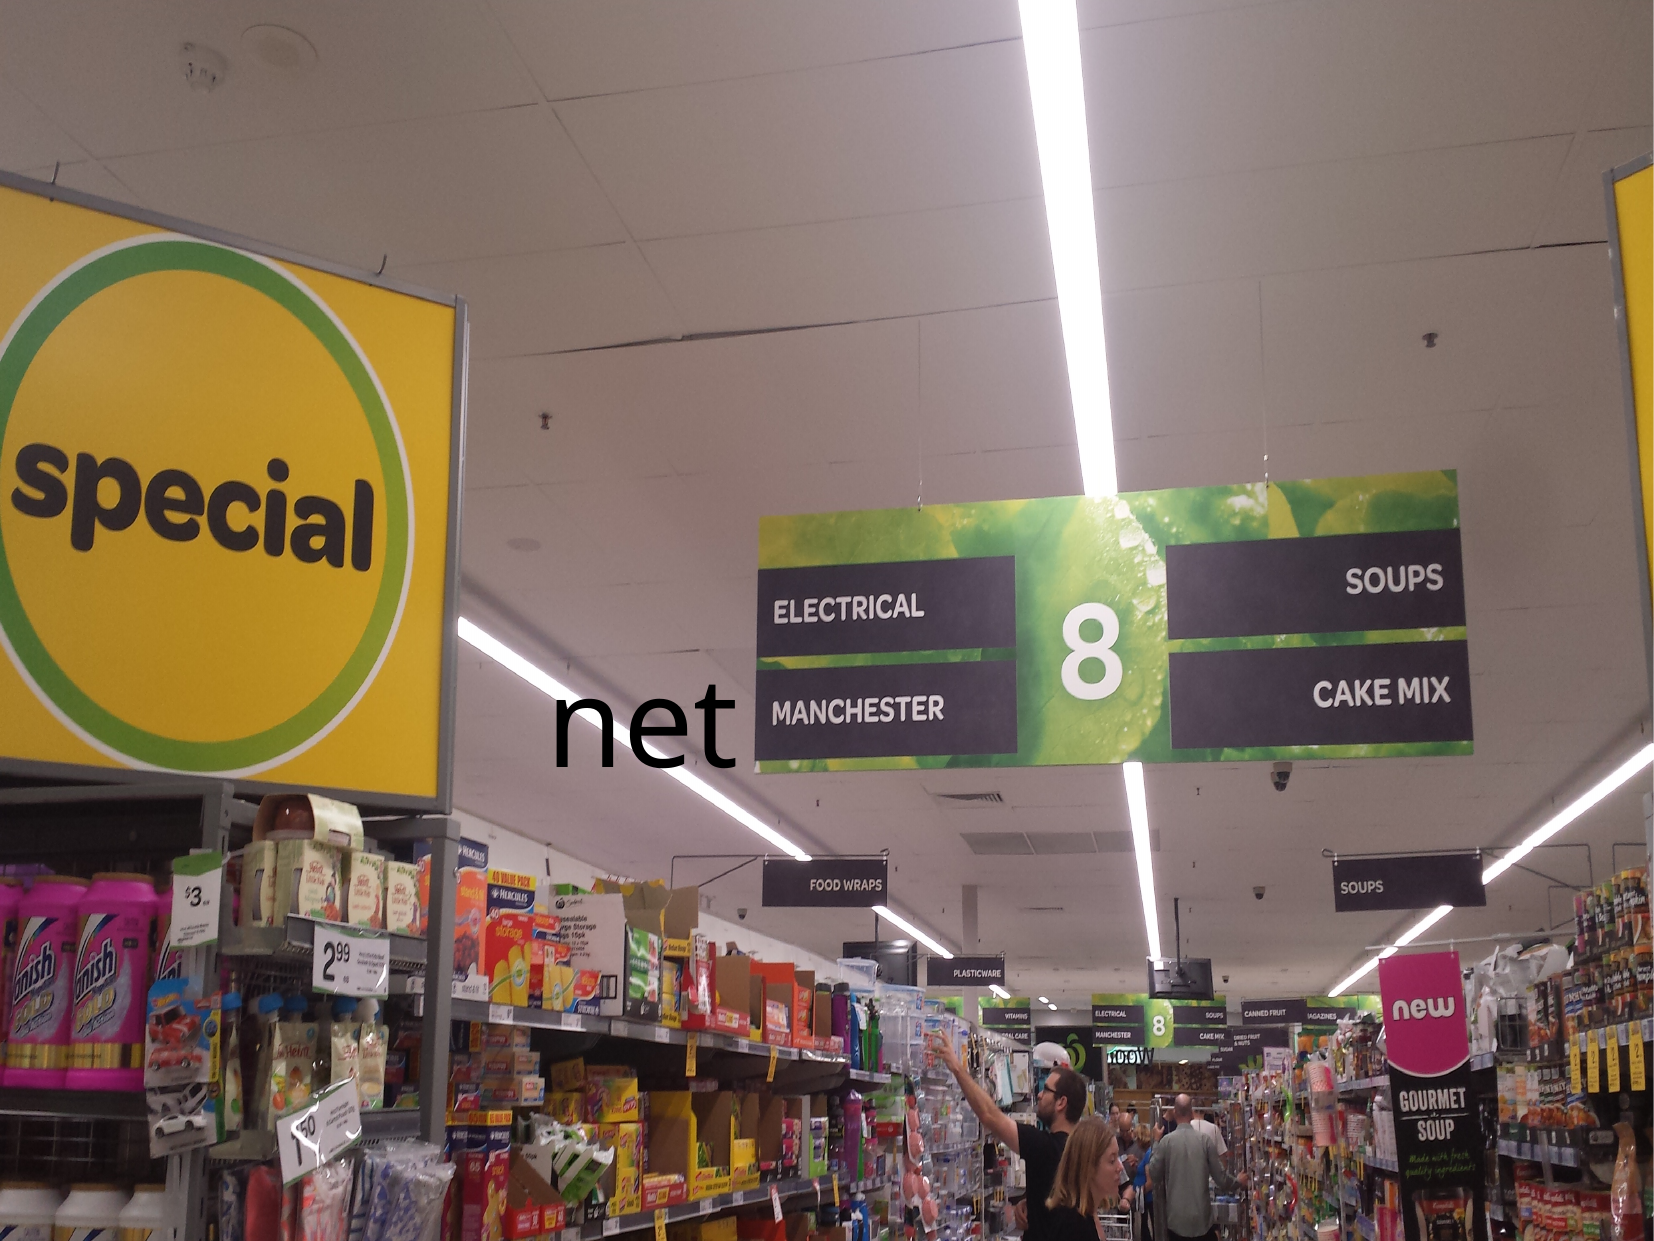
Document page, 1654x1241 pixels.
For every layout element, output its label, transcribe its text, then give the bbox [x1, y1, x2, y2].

text_box net [531, 626, 804, 792]
picture [0, 0, 1654, 1241]
